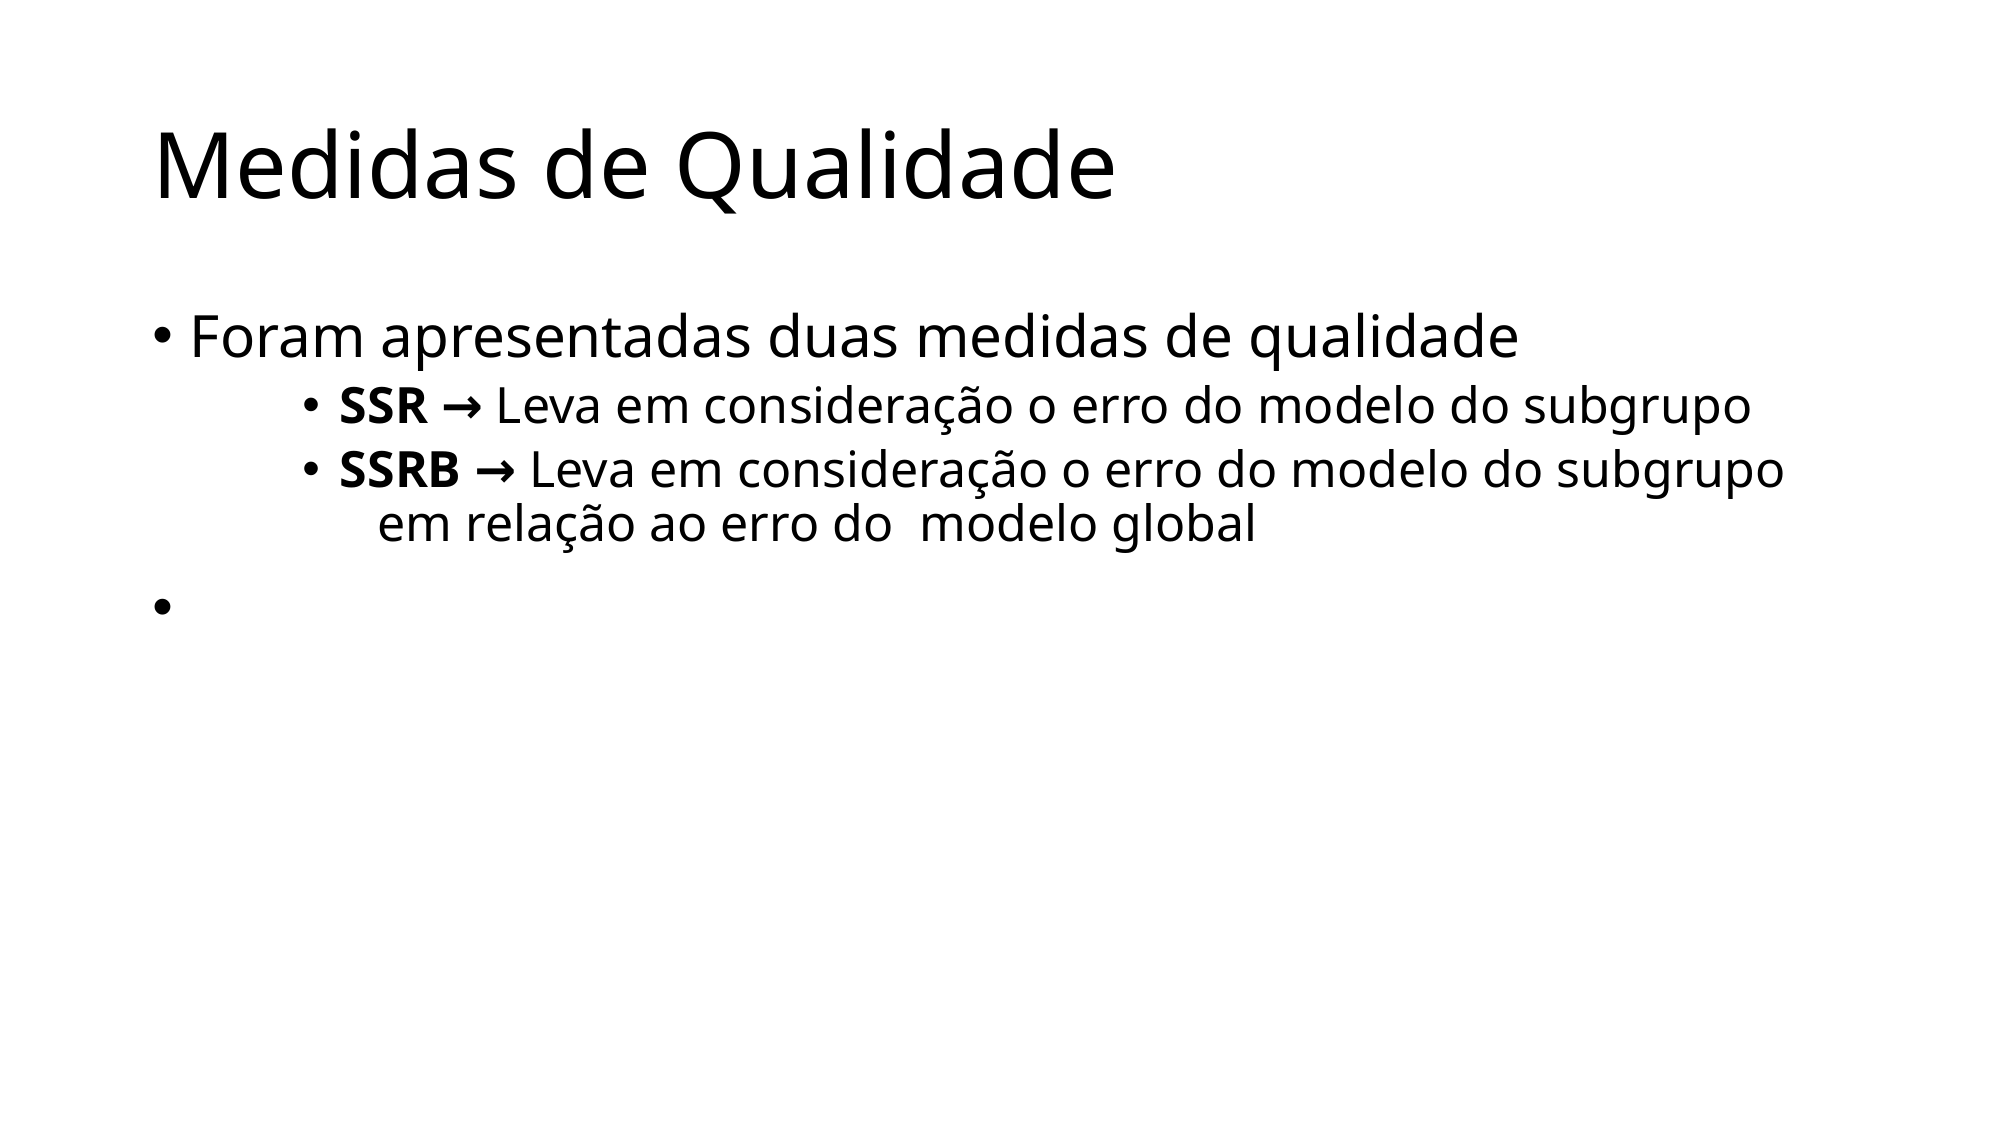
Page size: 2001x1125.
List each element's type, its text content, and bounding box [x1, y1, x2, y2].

list Foram apresentadas duas medidas de qualidade SSR → Leva em consideração o erro do modelo do subgrupo SSRB → Leva em consideração o erro do modelo do subgrupo em relação ao erro do modelo global [137, 299, 1863, 1014]
title Medidas de Qualidade [137, 59, 1863, 278]
